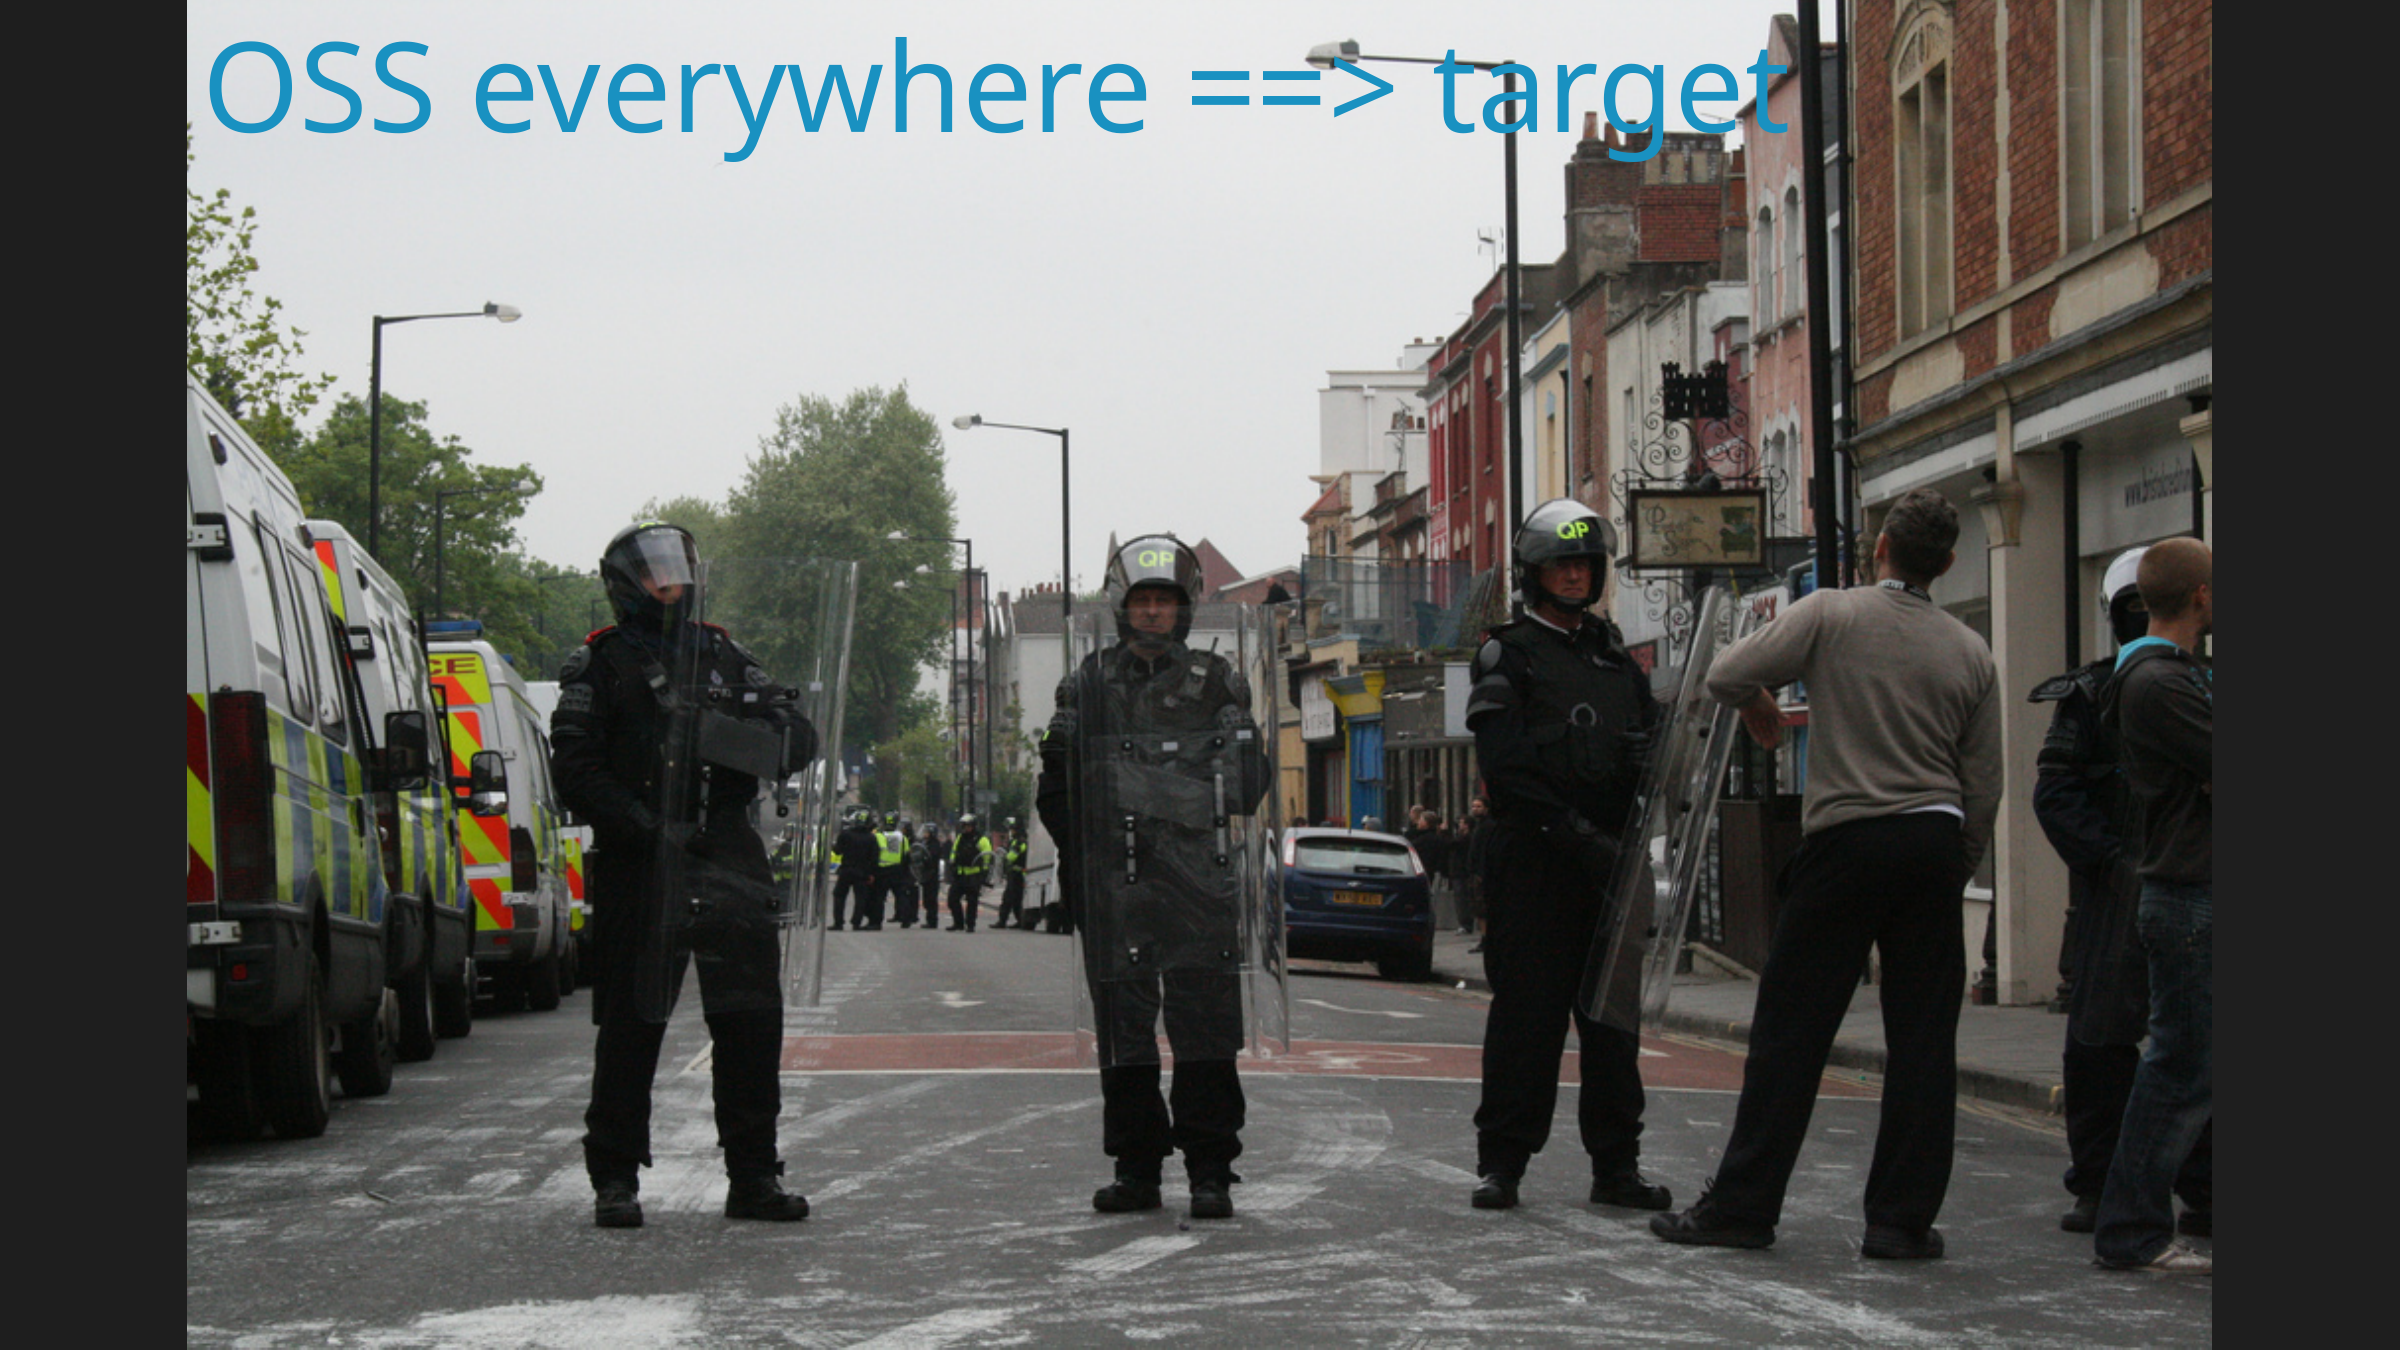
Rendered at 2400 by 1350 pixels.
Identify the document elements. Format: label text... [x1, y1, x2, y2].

text_box OSS everywhere ==> target [187, 0, 2285, 165]
picture [187, 165, 2212, 1350]
